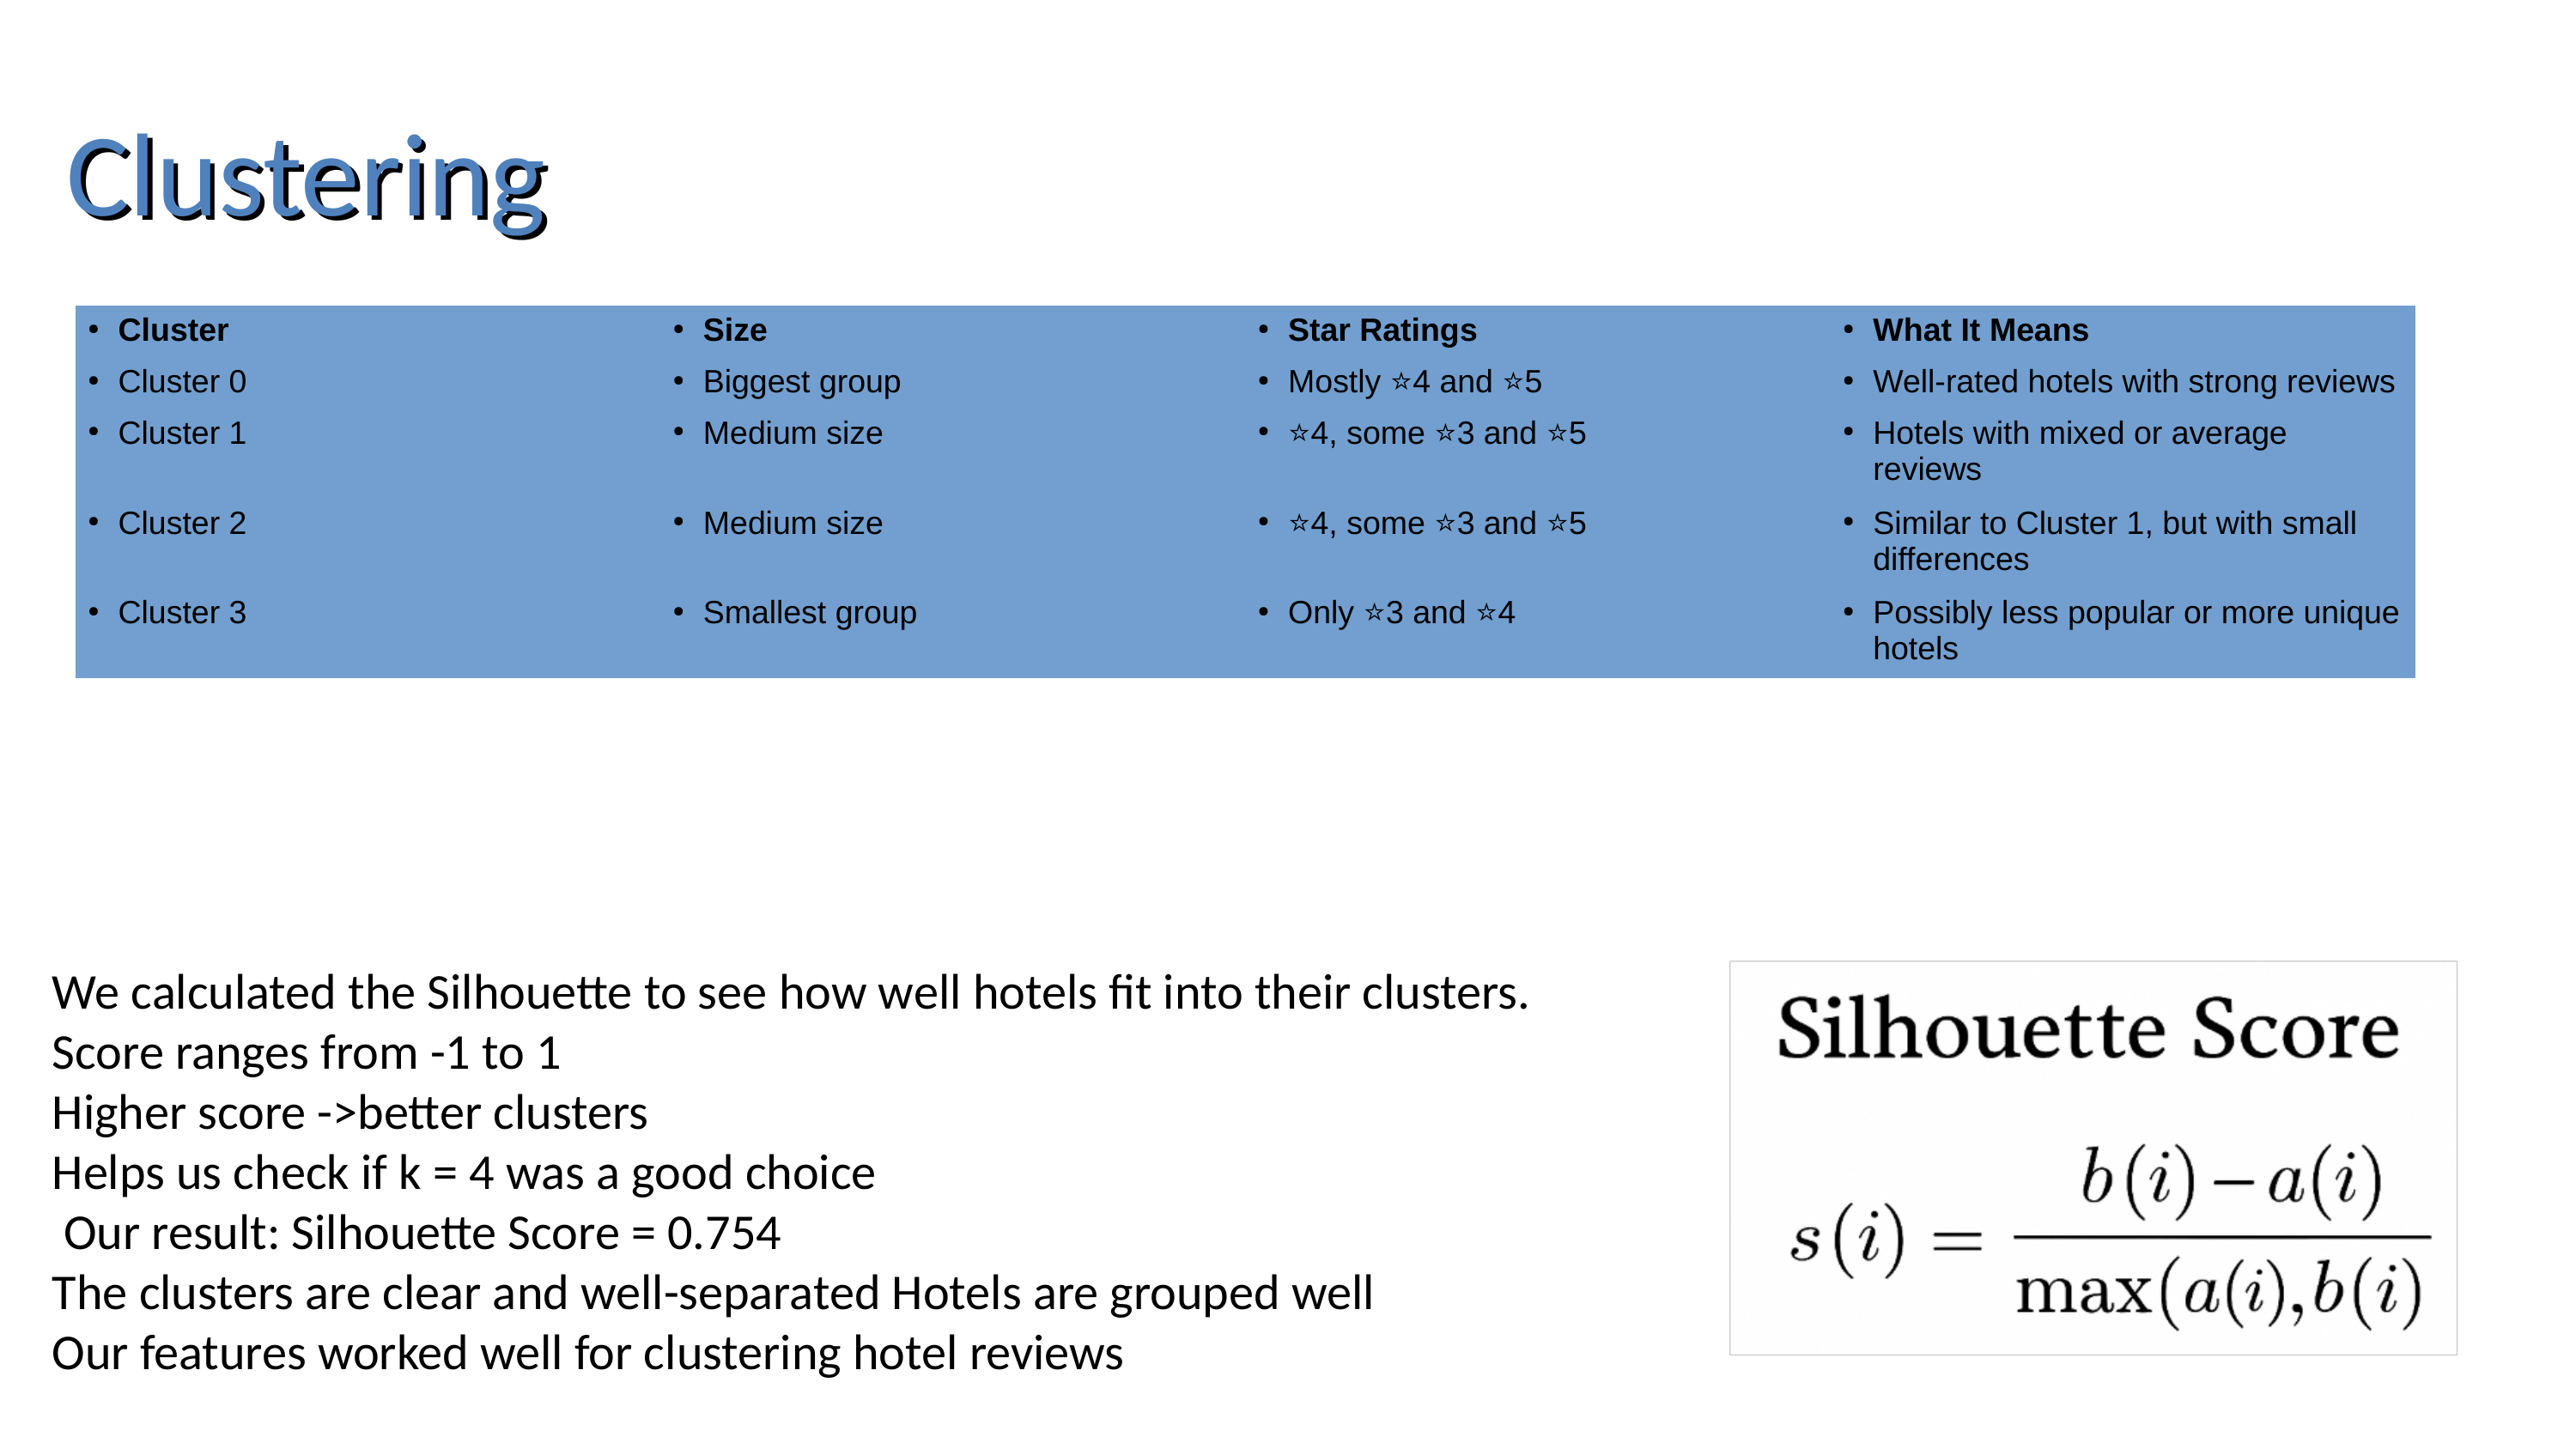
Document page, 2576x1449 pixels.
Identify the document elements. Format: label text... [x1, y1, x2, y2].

table_cell Possibly less popular or more unique hotels [1830, 589, 2415, 678]
table_cell Well-rated hotels with strong reviews [1830, 357, 2415, 409]
table_cell Medium size [660, 499, 1245, 589]
table_header Star Ratings [1245, 306, 1830, 357]
table_cell Smallest group [660, 589, 1245, 678]
table_cell Cluster 0 [76, 357, 660, 409]
text_box Clustering [53, 91, 1889, 248]
table_cell Mostly ⭐4 and ⭐5 [1245, 357, 1830, 409]
table_cell Cluster 1 [76, 409, 660, 499]
table_cell Only ⭐3 and ⭐4 [1245, 589, 1830, 678]
table_cell Biggest group [660, 357, 1245, 409]
table_header Cluster [76, 306, 660, 357]
table_header What It Means [1830, 306, 2415, 357]
table_cell Similar to Cluster 1, but with small differences [1830, 499, 2415, 589]
picture [1728, 959, 2460, 1358]
table_cell Hotels with mixed or average reviews [1830, 409, 2415, 499]
table_cell Medium size [660, 409, 1245, 499]
table_header Size [660, 306, 1245, 357]
table_cell ⭐4, some ⭐3 and ⭐5 [1245, 409, 1830, 499]
table_cell Cluster 2 [76, 499, 660, 589]
text_box We calculated the Silhouette to see how well hotels fit into their clusters. Score ranges from -1 to 1 Higher score ->better clusters Helps us check if k = 4 was a good choice Our result: Silhouette Score = 0.754 The clusters are clear and well-separated Hotels are grouped well Our features worked well for clustering hotel reviews [39, 953, 1727, 1391]
table_cell Cluster 3 [76, 589, 660, 678]
table_cell ⭐4, some ⭐3 and ⭐5 [1245, 499, 1830, 589]
